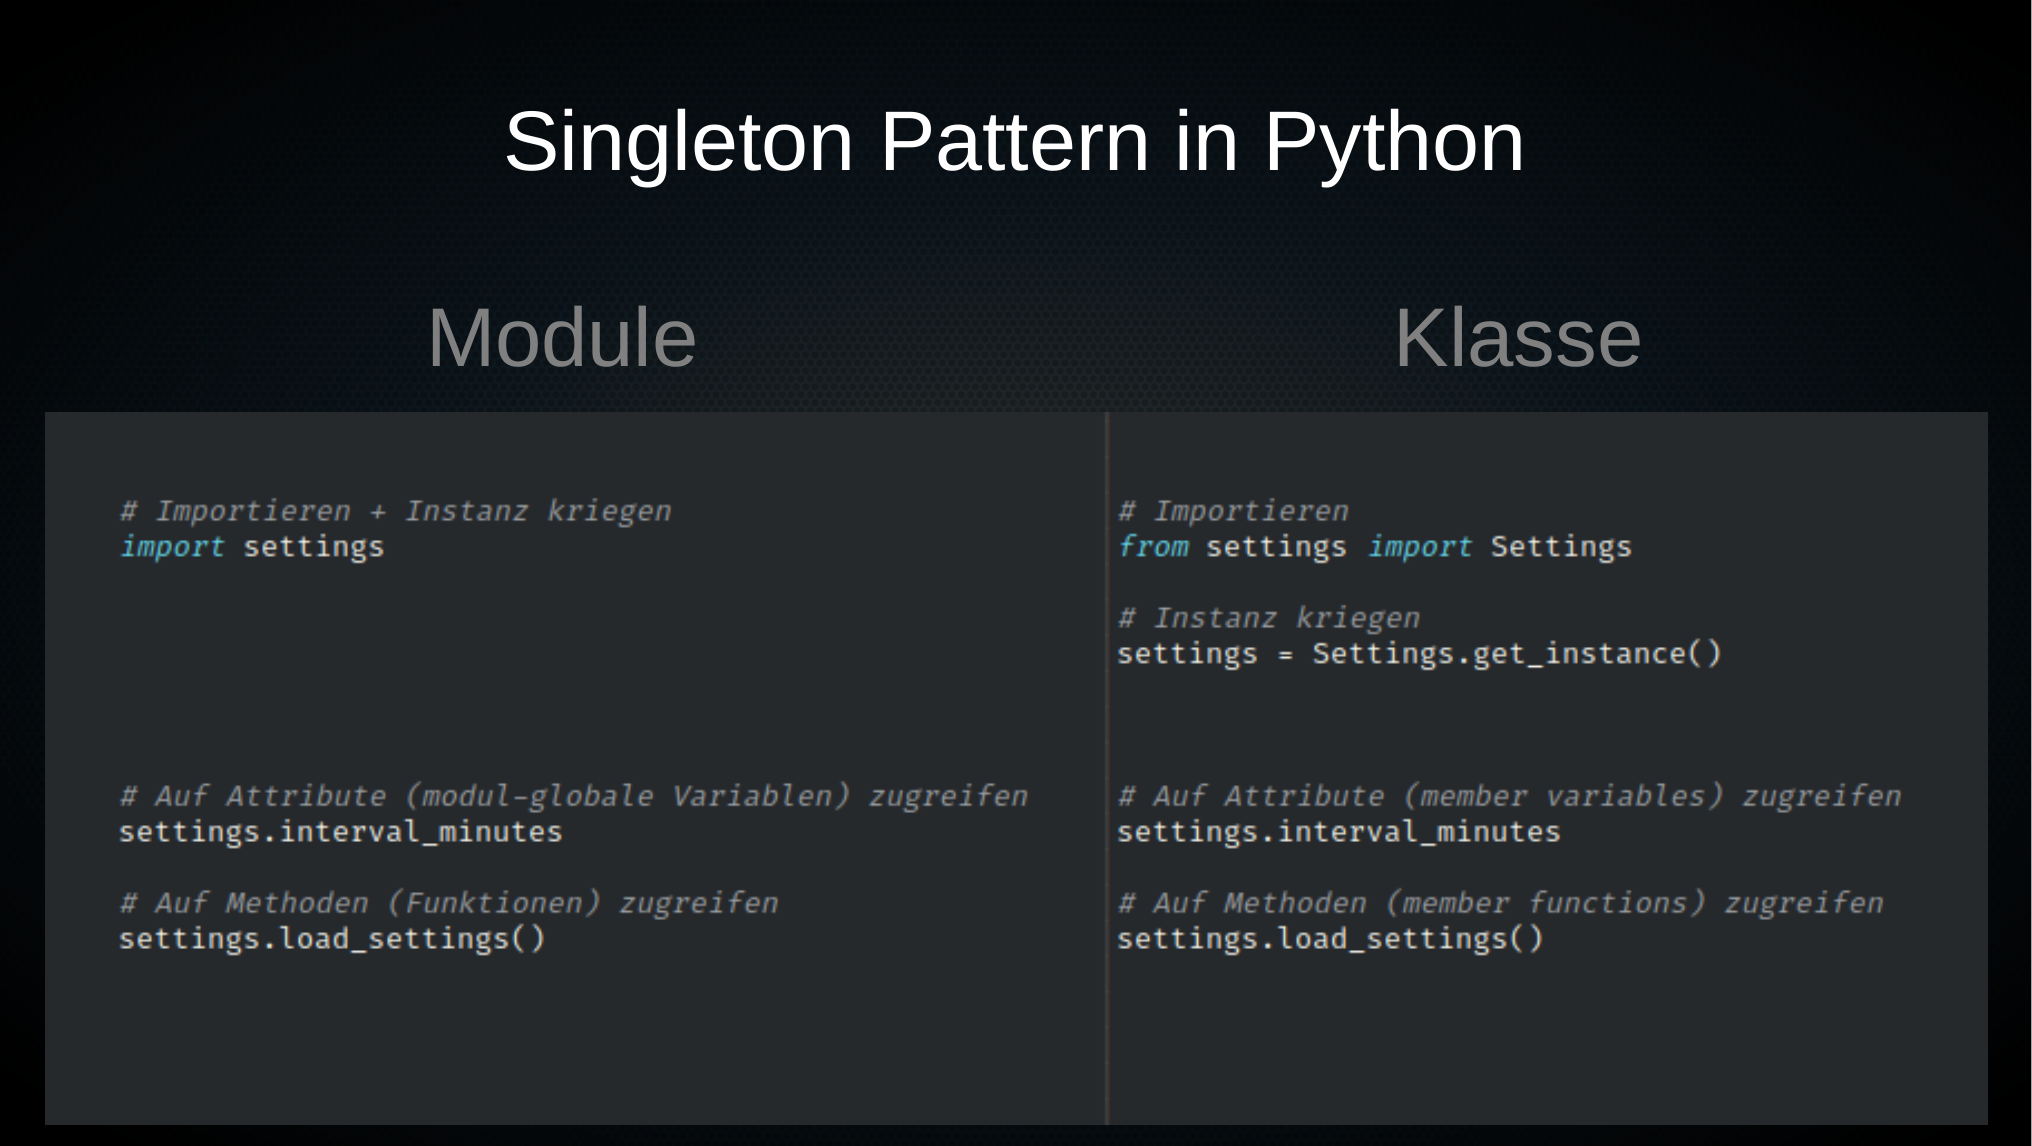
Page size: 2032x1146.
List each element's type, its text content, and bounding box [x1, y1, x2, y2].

title Singleton Pattern in Python [101, 45, 1930, 237]
text_box Module [37, 262, 1087, 413]
picture [0, 0, 2032, 1146]
text_box Klasse [1087, 262, 1951, 413]
